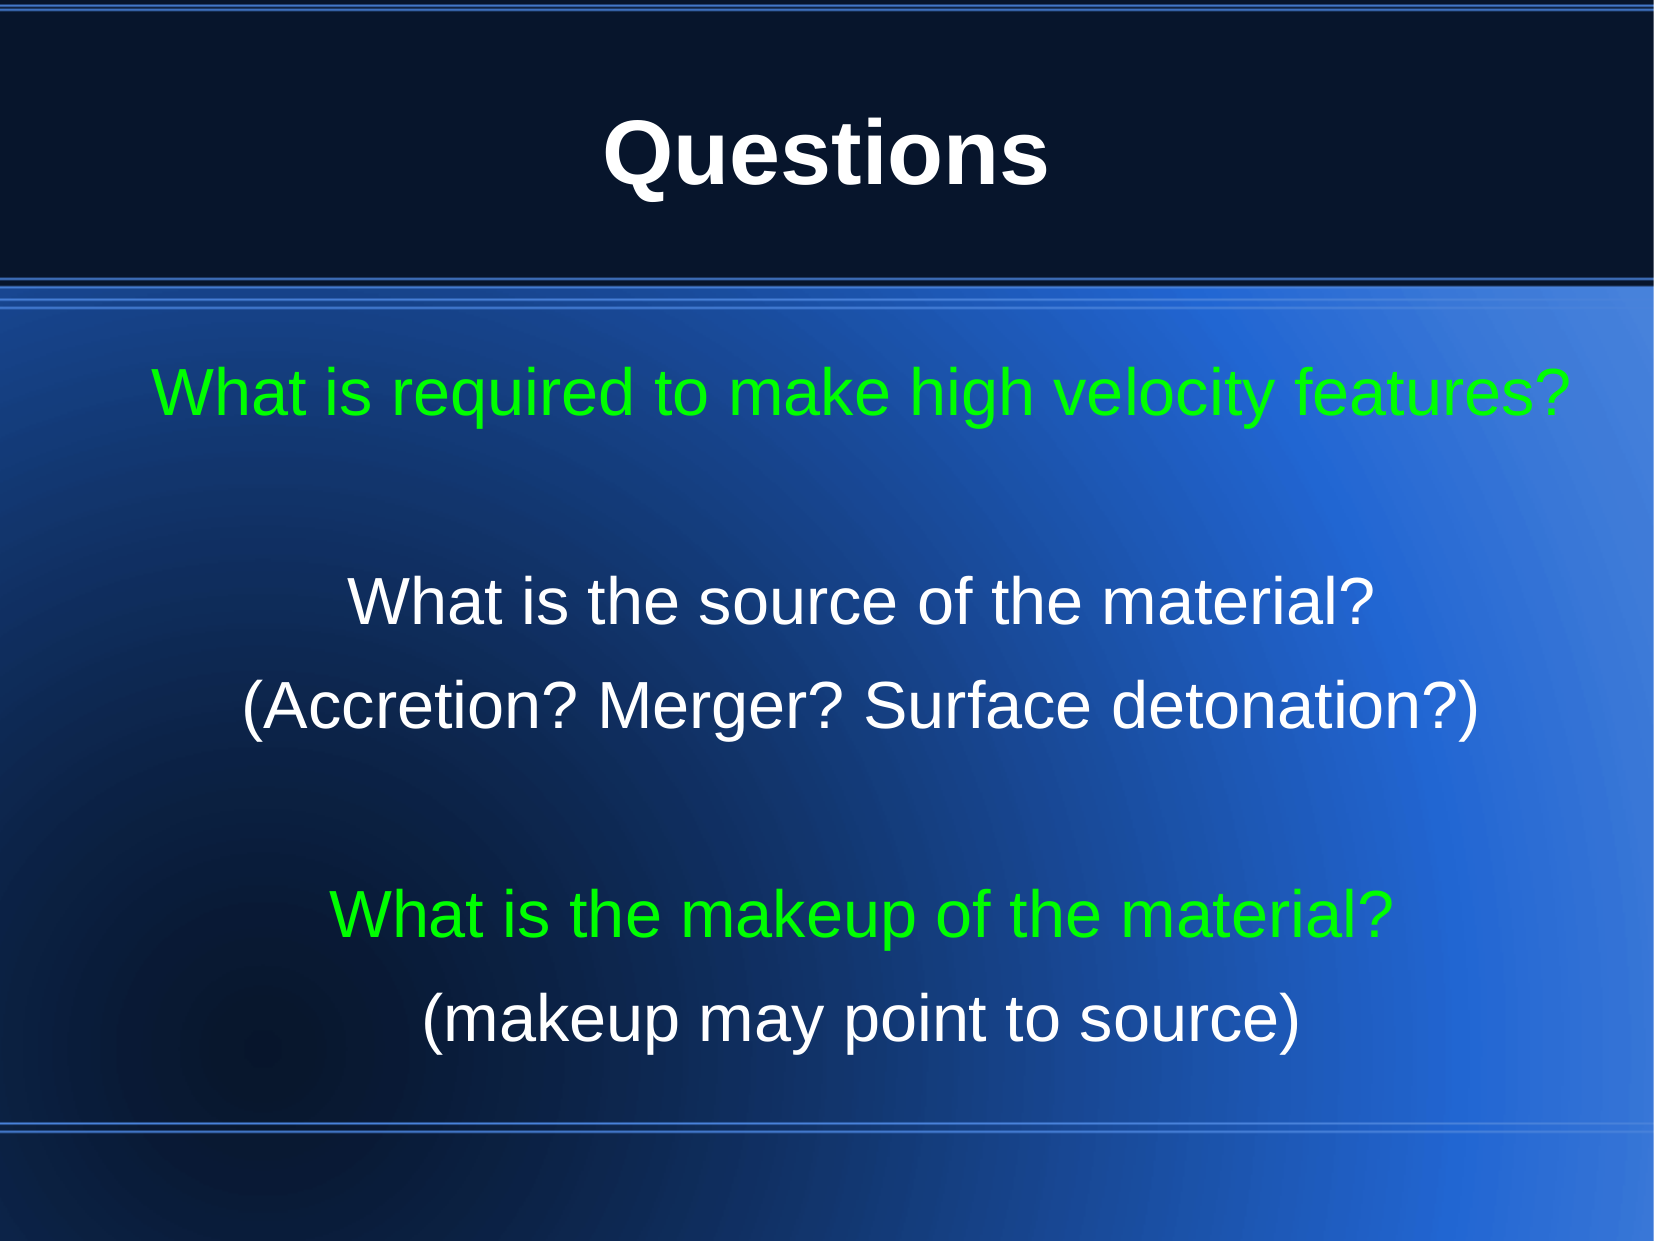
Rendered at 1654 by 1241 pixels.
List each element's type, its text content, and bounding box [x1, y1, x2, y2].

title Questions [82, 49, 1571, 257]
picture [0, 1075, 1654, 1241]
picture [0, 0, 1654, 355]
list What is required to make high velocity features? What is the source of the material? (Accretion? Merger? Surface detonation?) What is the makeup of the material? (makeup may point to source) [0, 355, 1654, 1075]
